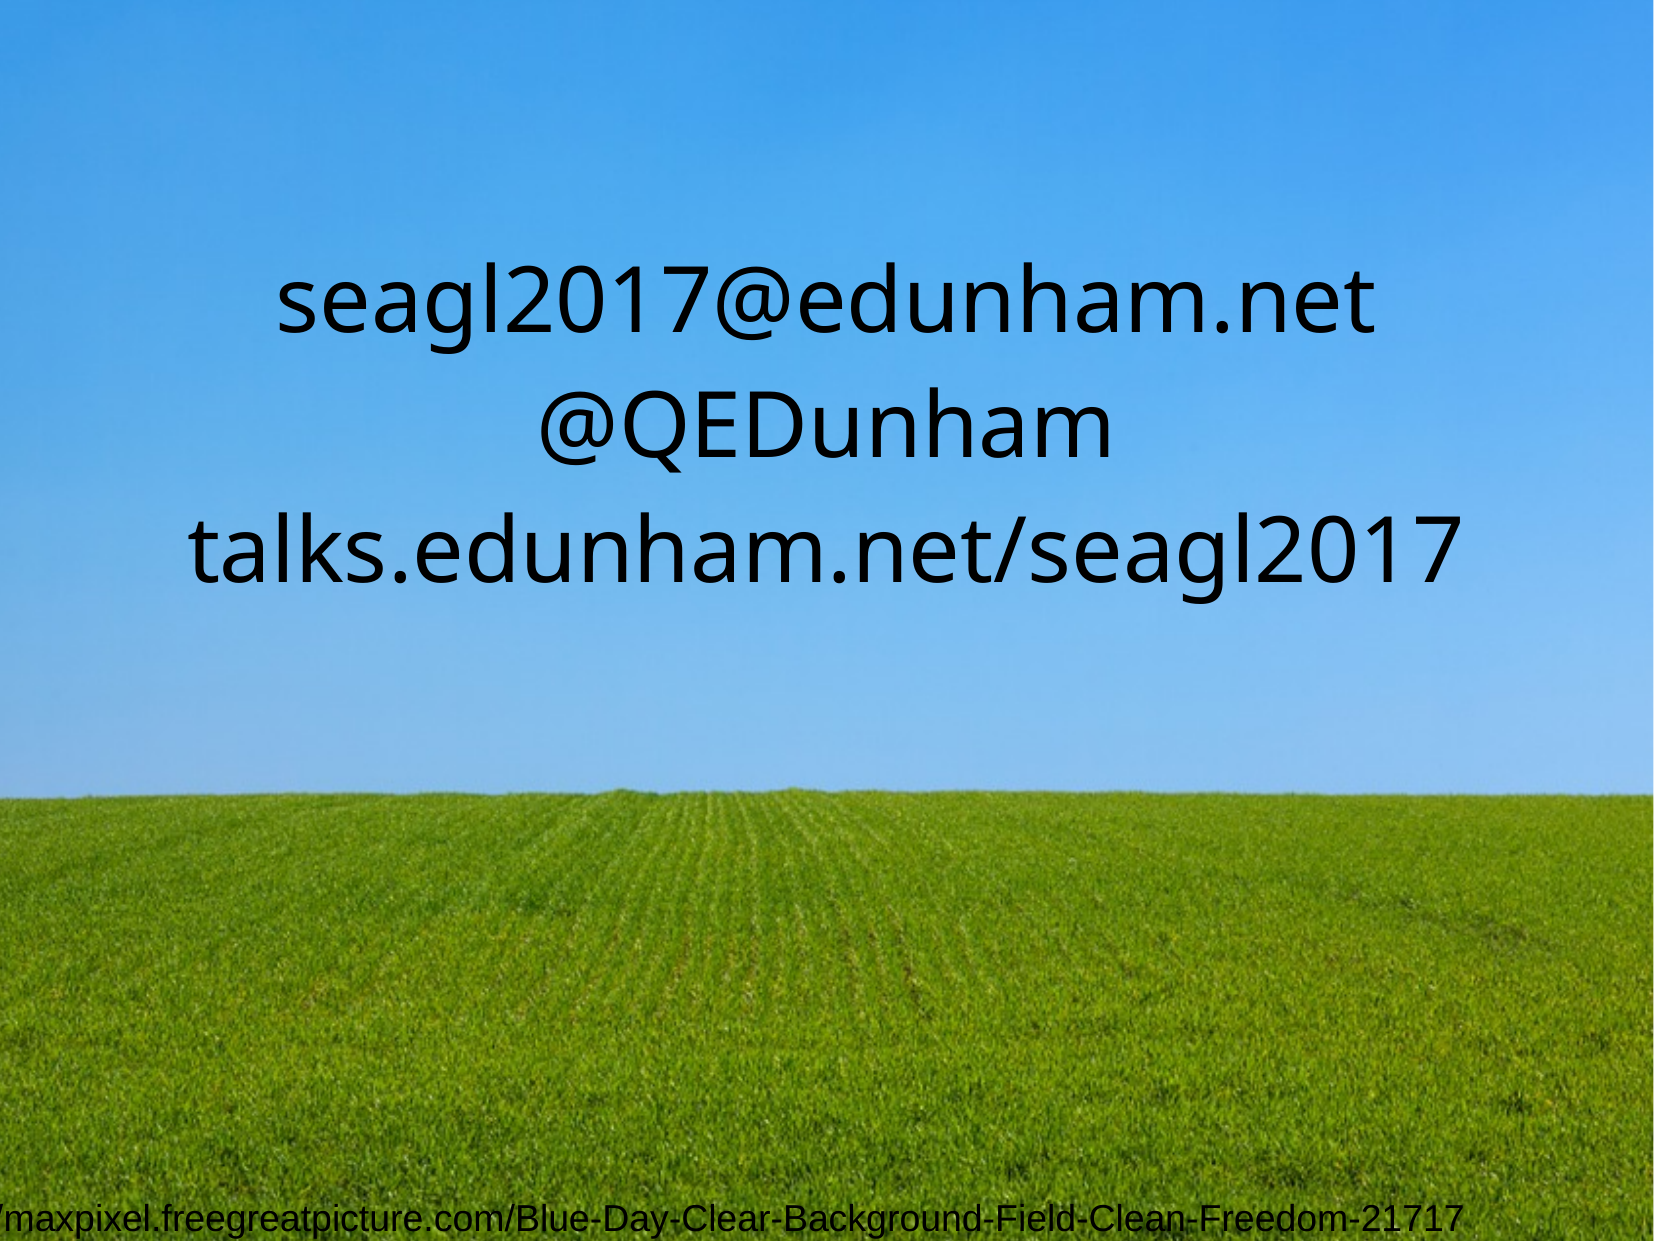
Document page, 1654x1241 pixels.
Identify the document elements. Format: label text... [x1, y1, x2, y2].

picture [0, 0, 1654, 1241]
text_box http://maxpixel.freegreatpicture.com/Blue-Day-Clear-Background-Field-Clean-Freedom-21717 [0, 1189, 1480, 1241]
title seagl2017@edunham.net @QEDunham talks.edunham.net/seagl2017 [82, 49, 1571, 796]
